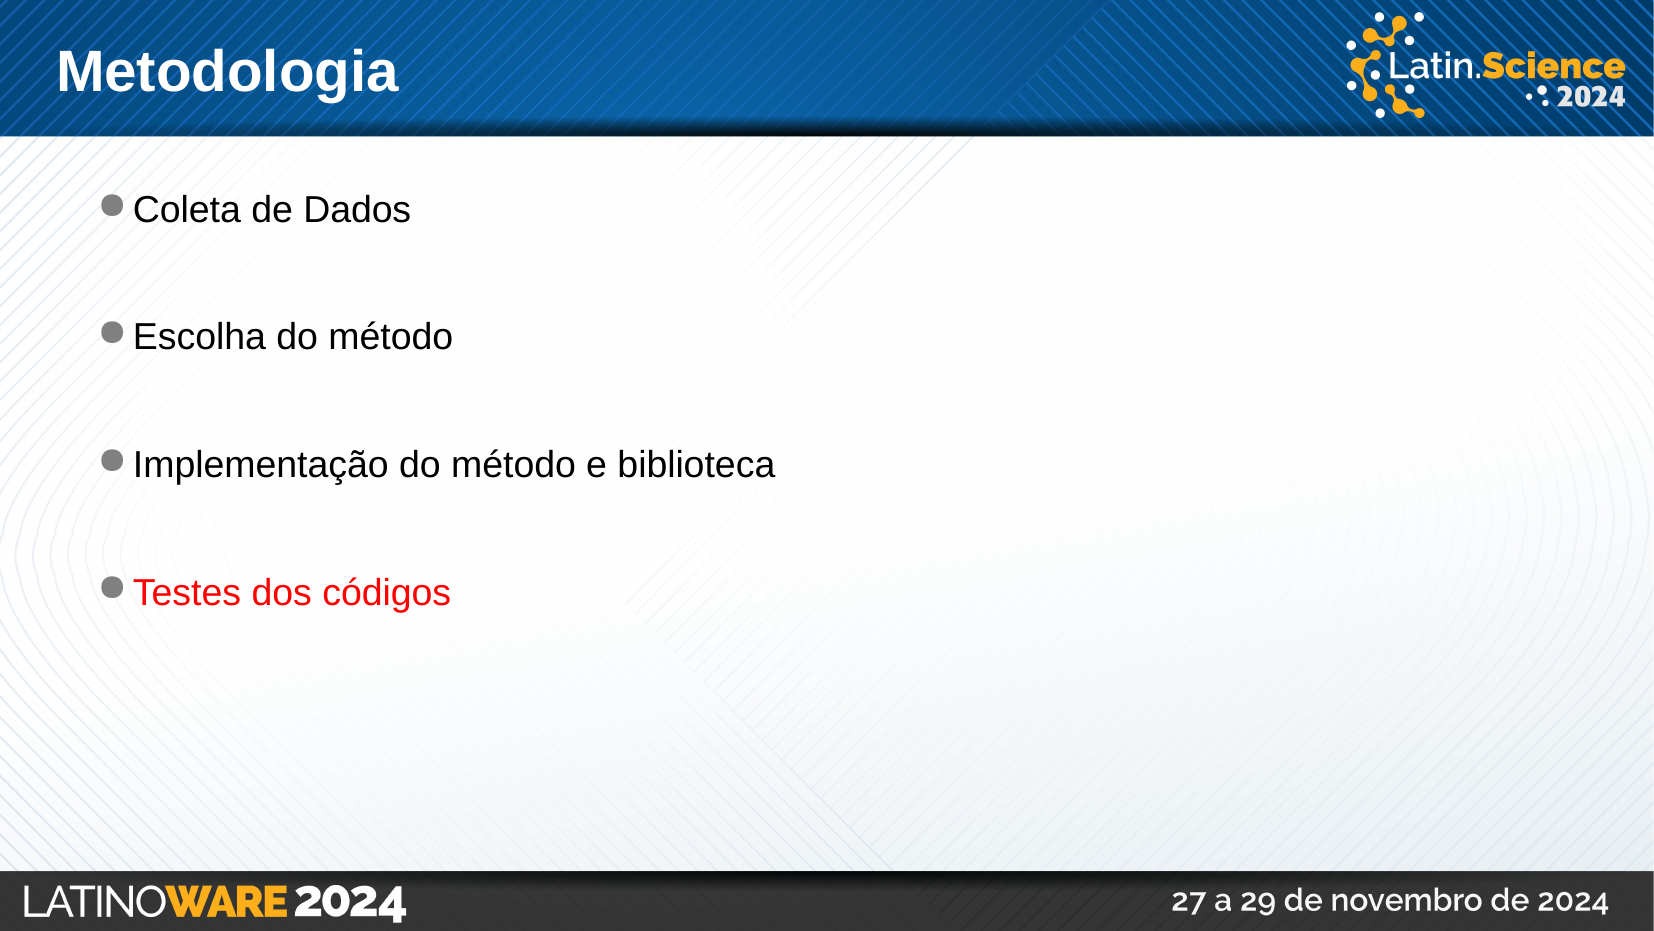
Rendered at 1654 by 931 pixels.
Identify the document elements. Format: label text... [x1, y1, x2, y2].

text_box Coleta de Dados Escolha do método​ Implementação do método e biblioteca​ Testes dos códigos [82, 177, 1571, 815]
picture [0, 0, 1654, 931]
text_box Metodologia​ [41, 8, 1300, 129]
